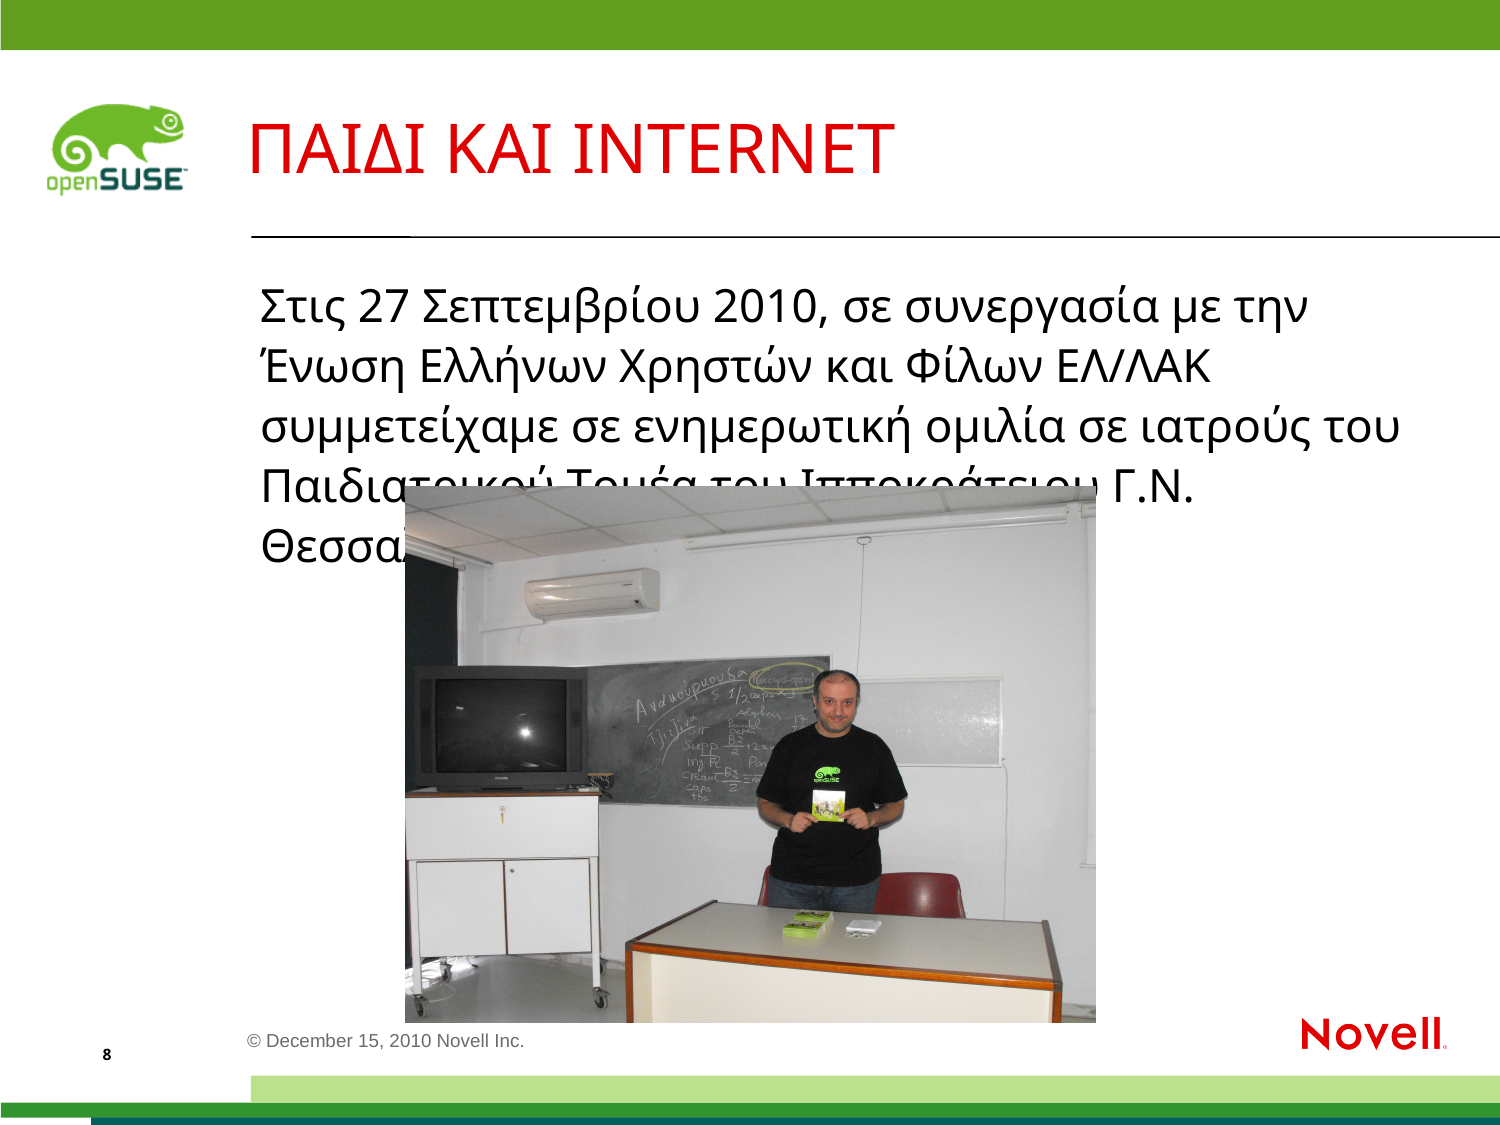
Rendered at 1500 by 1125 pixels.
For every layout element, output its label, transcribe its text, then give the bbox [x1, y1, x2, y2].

picture [405, 486, 1096, 1023]
picture [1295, 1026, 1453, 1056]
list Στις 27 Σεπτεμβρίου 2010, σε συνεργασία με την Ένωση Ελλήνων Χρηστών και Φίλων ΕΛ/ΛΑΚ συμμετείχαμε σε ενημερωτική ομιλία σε ιατρούς του Παιδιατρικού Τομέα του Ιπποκράτειου Γ.Ν. Θεσσαλονίκης. [245, 267, 1458, 1026]
picture [47, 104, 188, 197]
title ΠΑΙΔΙ ΚΑΙ INTERNET [246, 60, 1409, 239]
